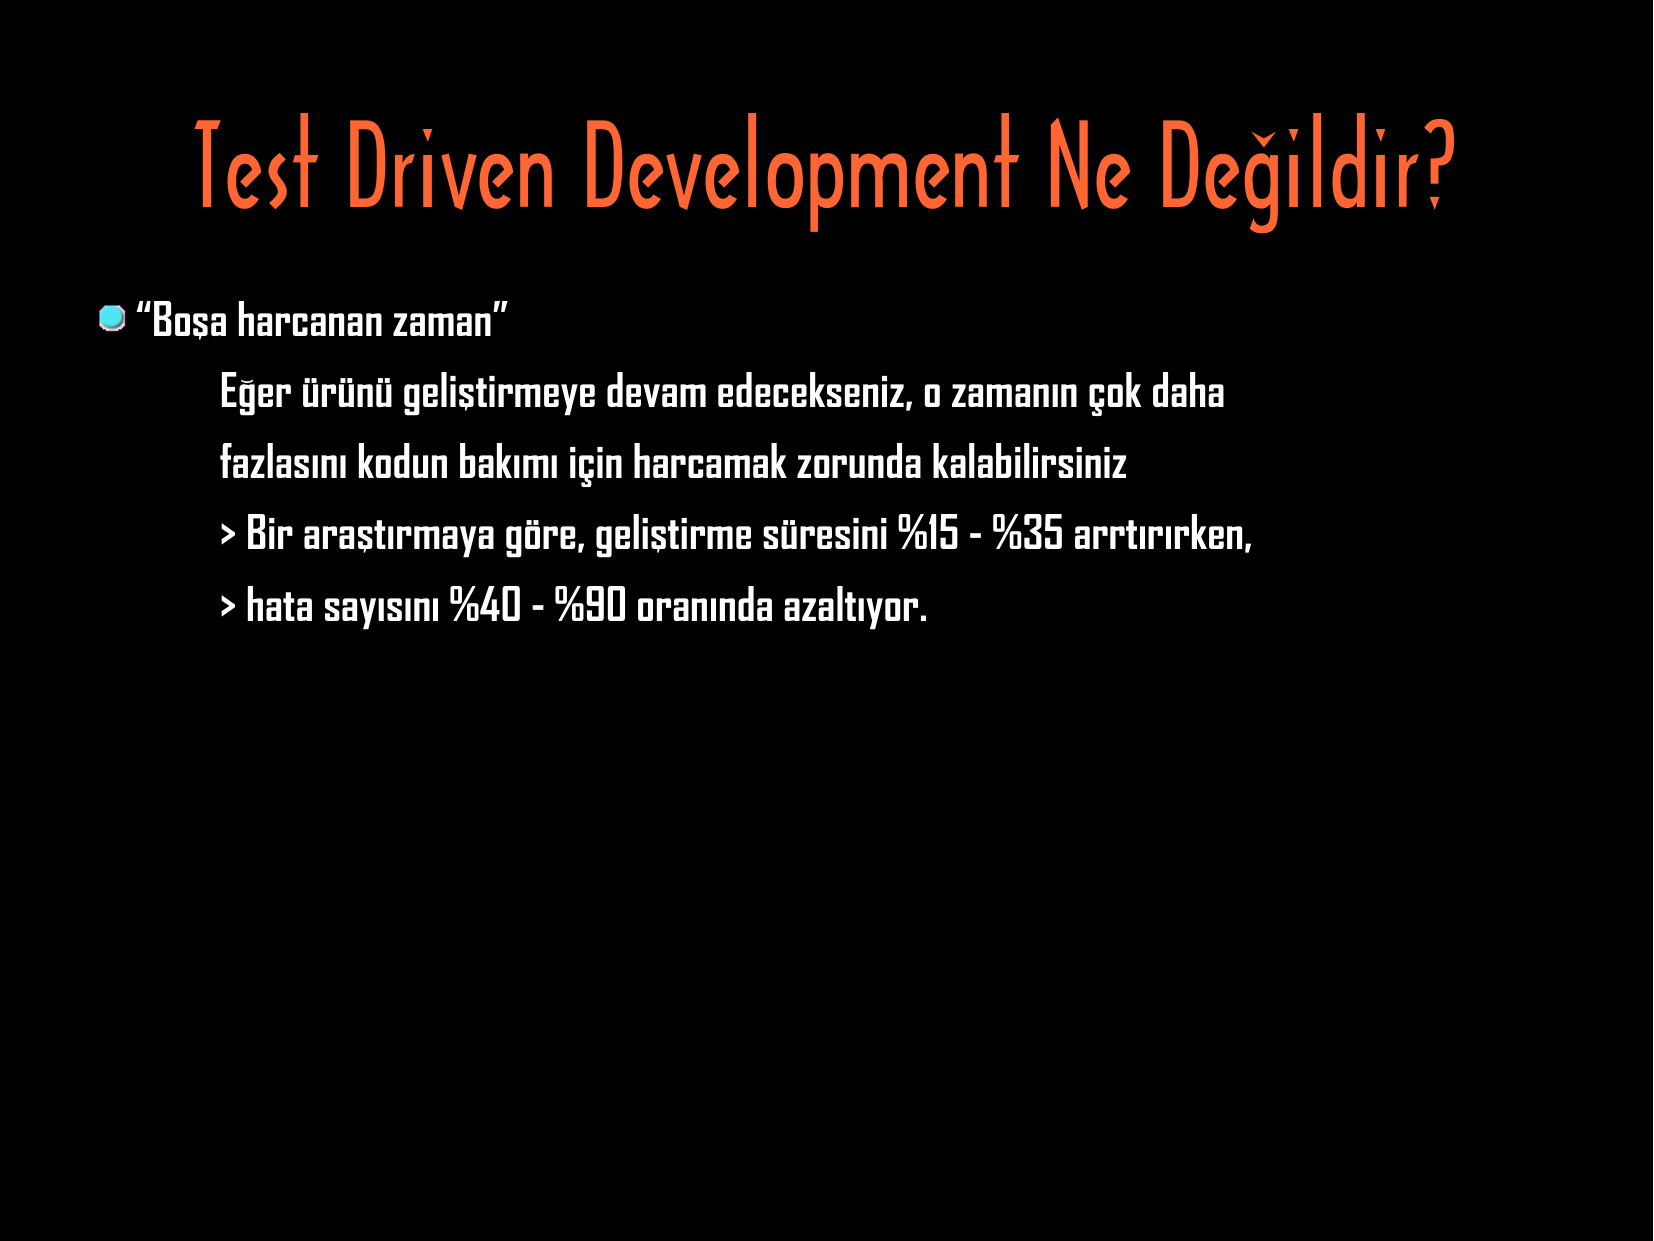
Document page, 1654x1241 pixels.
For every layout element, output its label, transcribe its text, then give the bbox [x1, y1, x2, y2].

text_box “Boşa harcanan zaman” Eğer ürünü geliştirmeye devam edecekseniz, o zamanın çok daha fazlasını kodun bakımı için harcamak zorunda kalabilirsiniz > Bir araştırmaya göre, geliştirme süresini %15 - %35 arrtırırken, > hata sayısını %40 - %90 oranında azaltıyor. [83, 212, 1276, 712]
text_box Test Driven Development Ne Değildir? [177, 105, 1476, 243]
